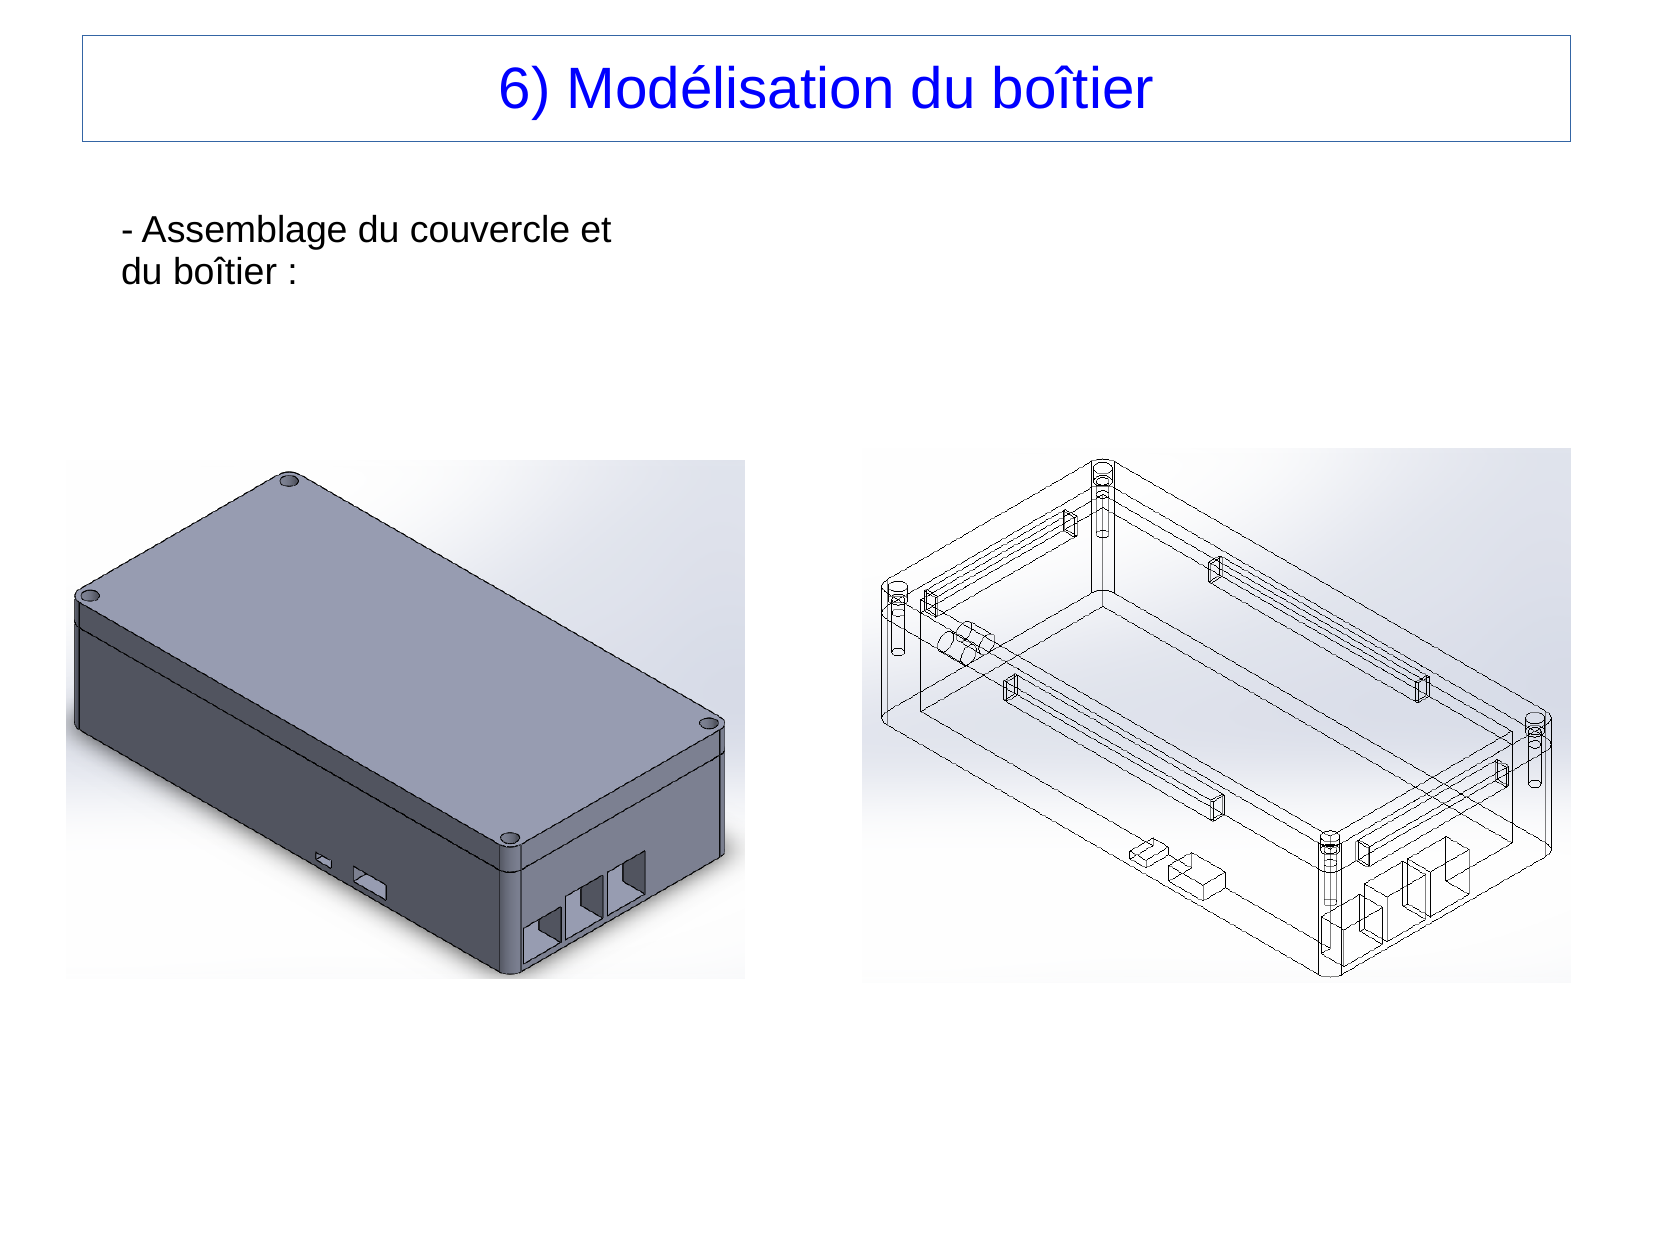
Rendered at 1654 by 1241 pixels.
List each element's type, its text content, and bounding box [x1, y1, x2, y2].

picture [862, 448, 1571, 983]
picture [66, 460, 745, 980]
title 6) Modélisation du boîtier [82, 35, 1571, 142]
text_box - Assemblage du couvercle et du boîtier : [106, 200, 650, 300]
